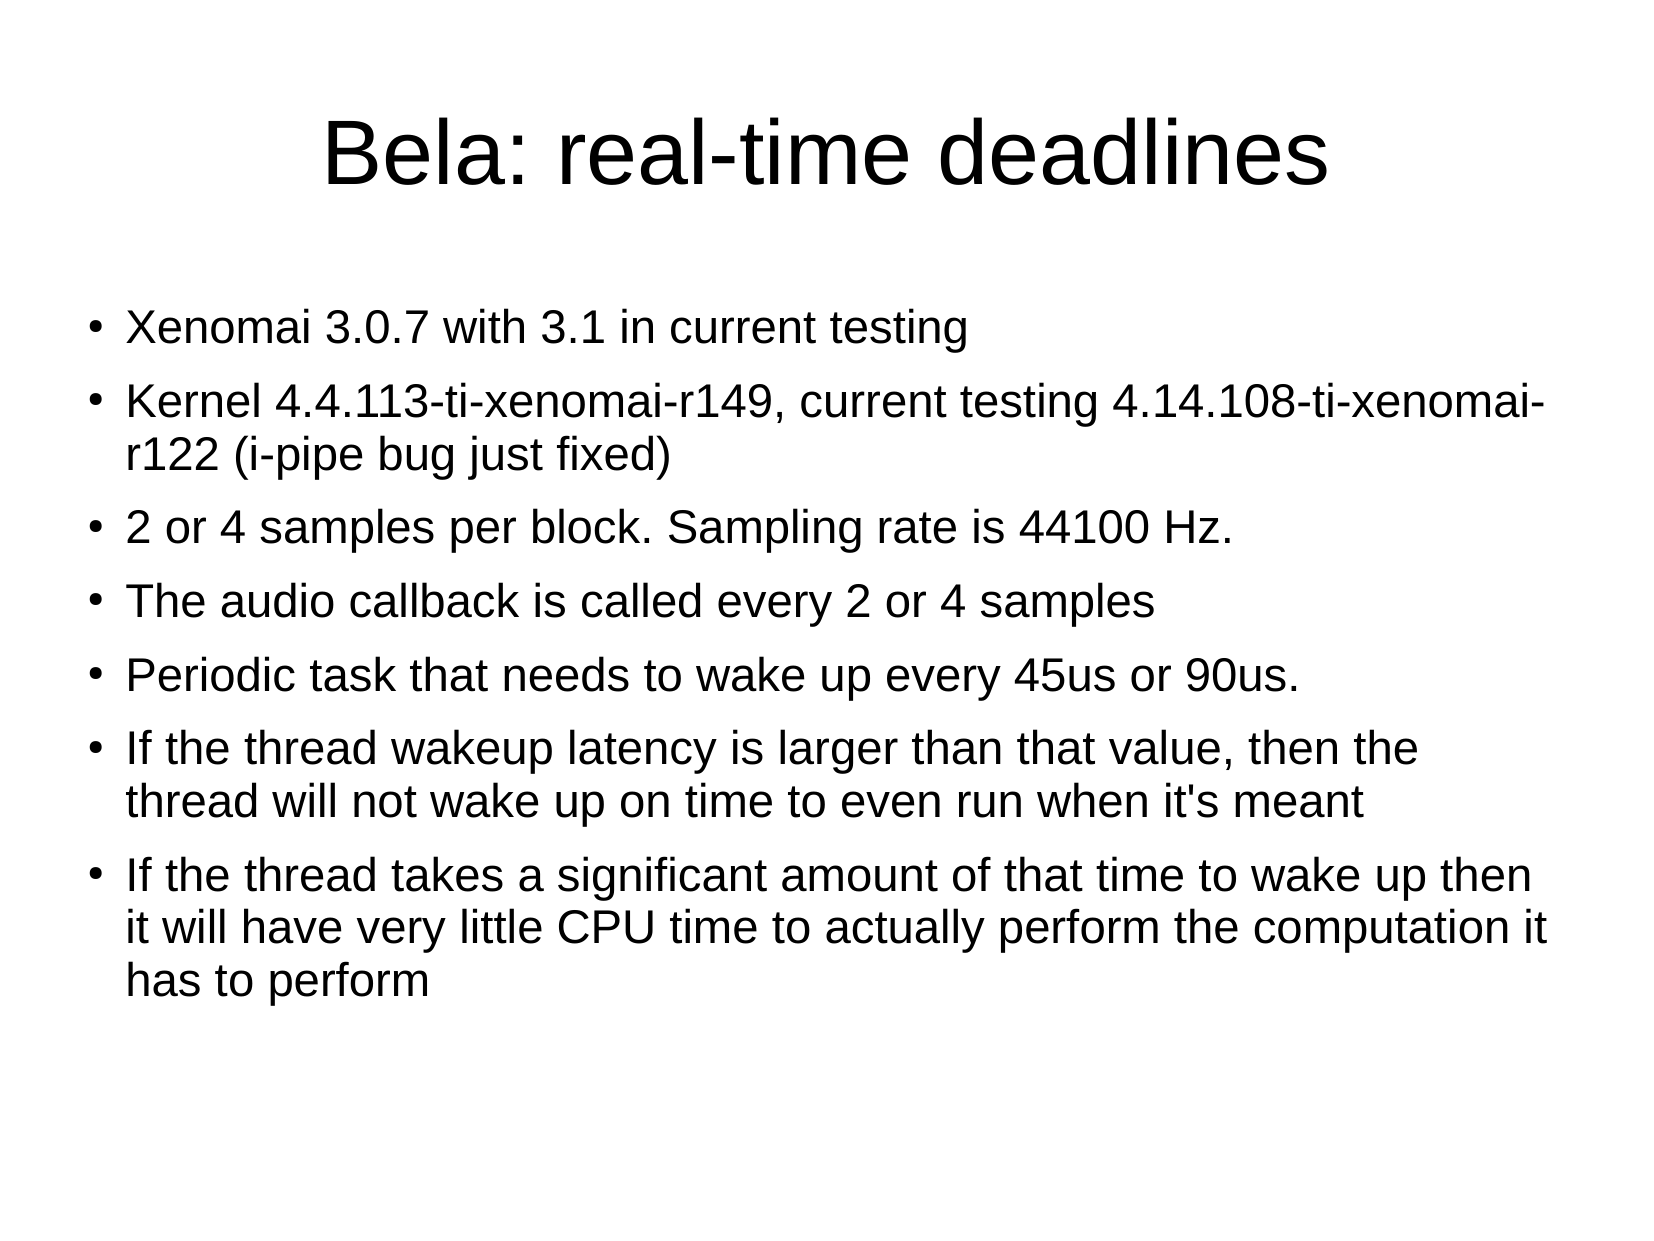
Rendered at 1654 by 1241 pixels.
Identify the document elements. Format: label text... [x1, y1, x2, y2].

title Bela: real-time deadlines [82, 49, 1571, 257]
list Xenomai 3.0.7 with 3.1 in current testing Kernel 4.4.113-ti-xenomai-r149, current testing 4.14.108-ti-xenomai-r122 (i-pipe bug just fixed) 2 or 4 samples per block. Sampling rate is 44100 Hz. The audio callback is called every 2 or 4 samples Periodic task that needs to wake up every 45us or 90us. If the thread wakeup latency is larger than that value, then the thread will not wake up on time to even run when it's meant If the thread takes a significant amount of that time to wake up then it will have very little CPU time to actually perform the computation it has to perform [75, 300, 1564, 1021]
